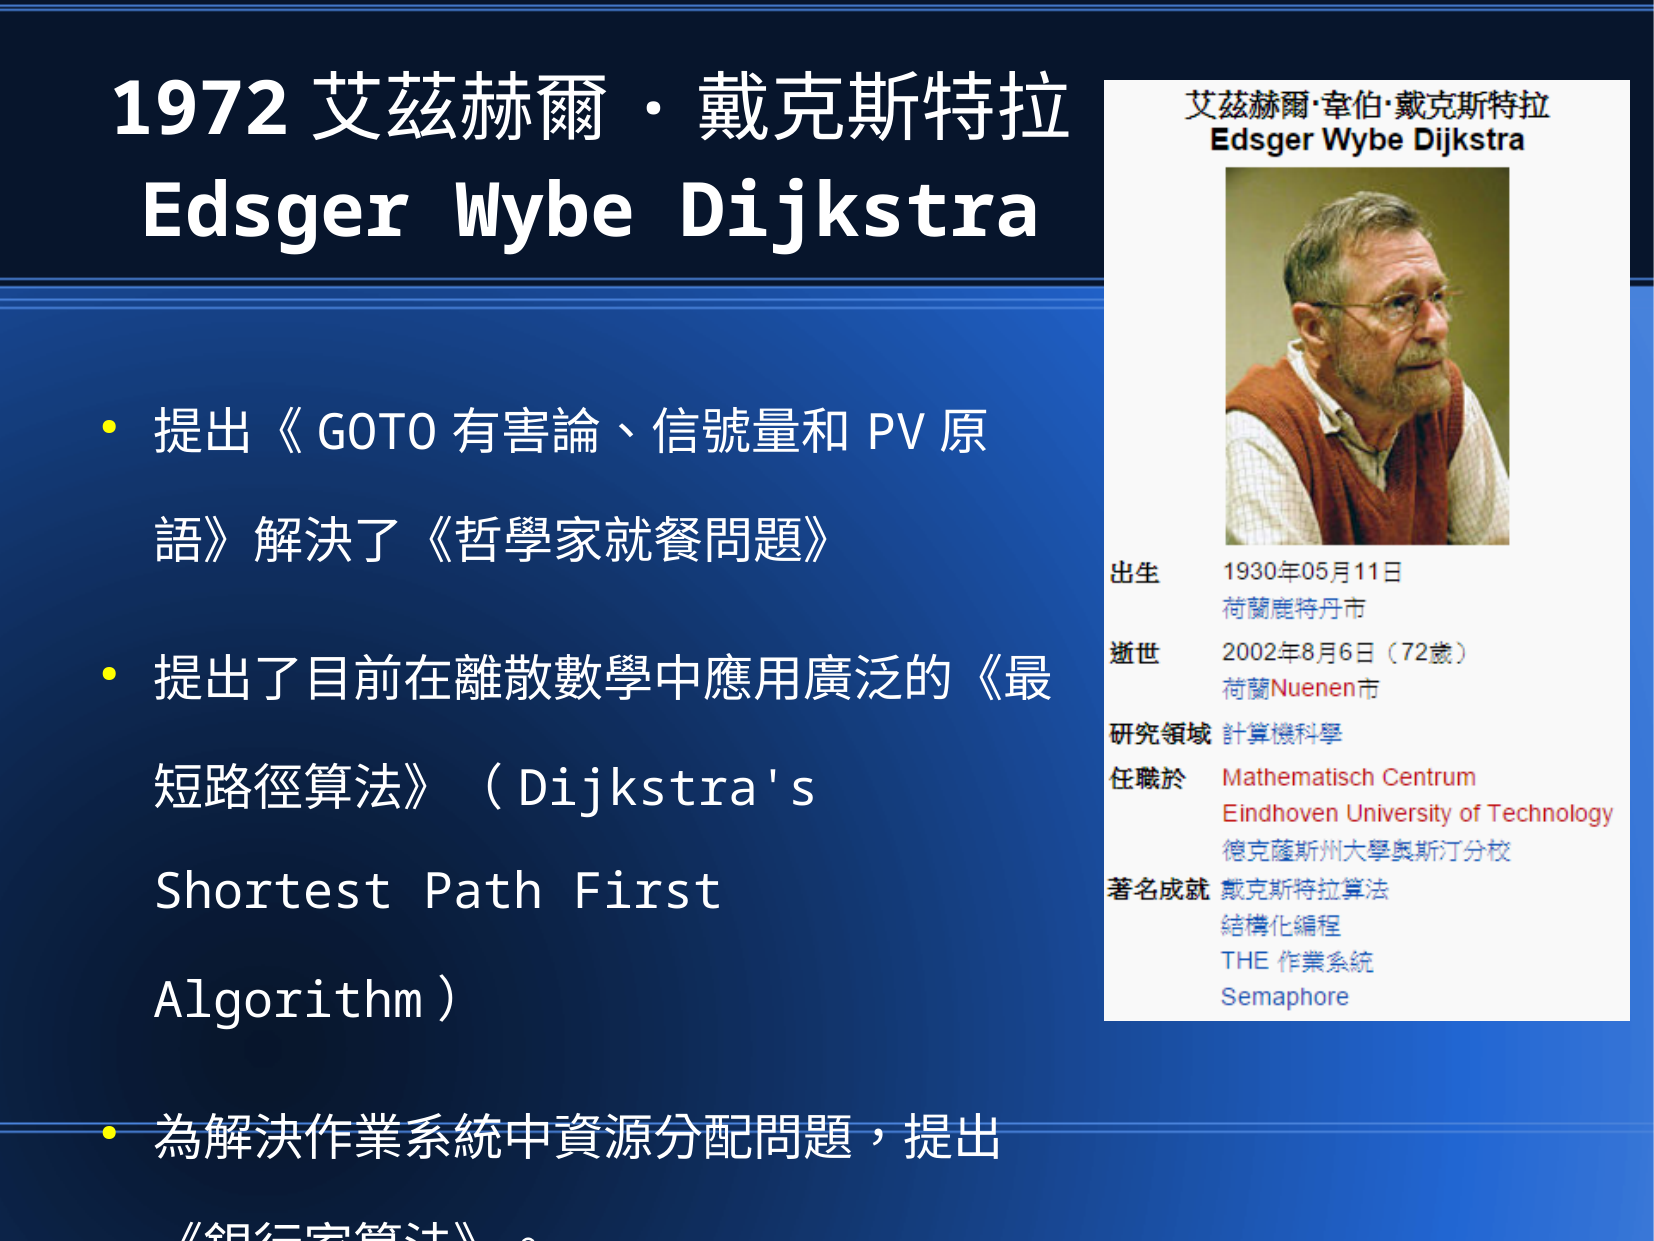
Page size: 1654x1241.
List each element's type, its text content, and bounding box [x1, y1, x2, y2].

picture [381, 1228, 392, 1233]
list 提出《GOTO有害論、信號量和PV原語》解決了《哲學家就餐問題》 提出了目前在離散數學中應用廣泛的《最短路徑算法》（Dijkstra's Shortest Path First Algorithm） 為解決作業系統中資源分配問題，提出《銀行家算法》。 [82, 355, 1063, 1170]
picture [231, 1228, 245, 1234]
title 1972艾茲赫爾·戴克斯特拉 Edsger Wybe Dijkstra [82, 32, 1099, 273]
picture [231, 1237, 245, 1241]
picture [0, 0, 1654, 1241]
